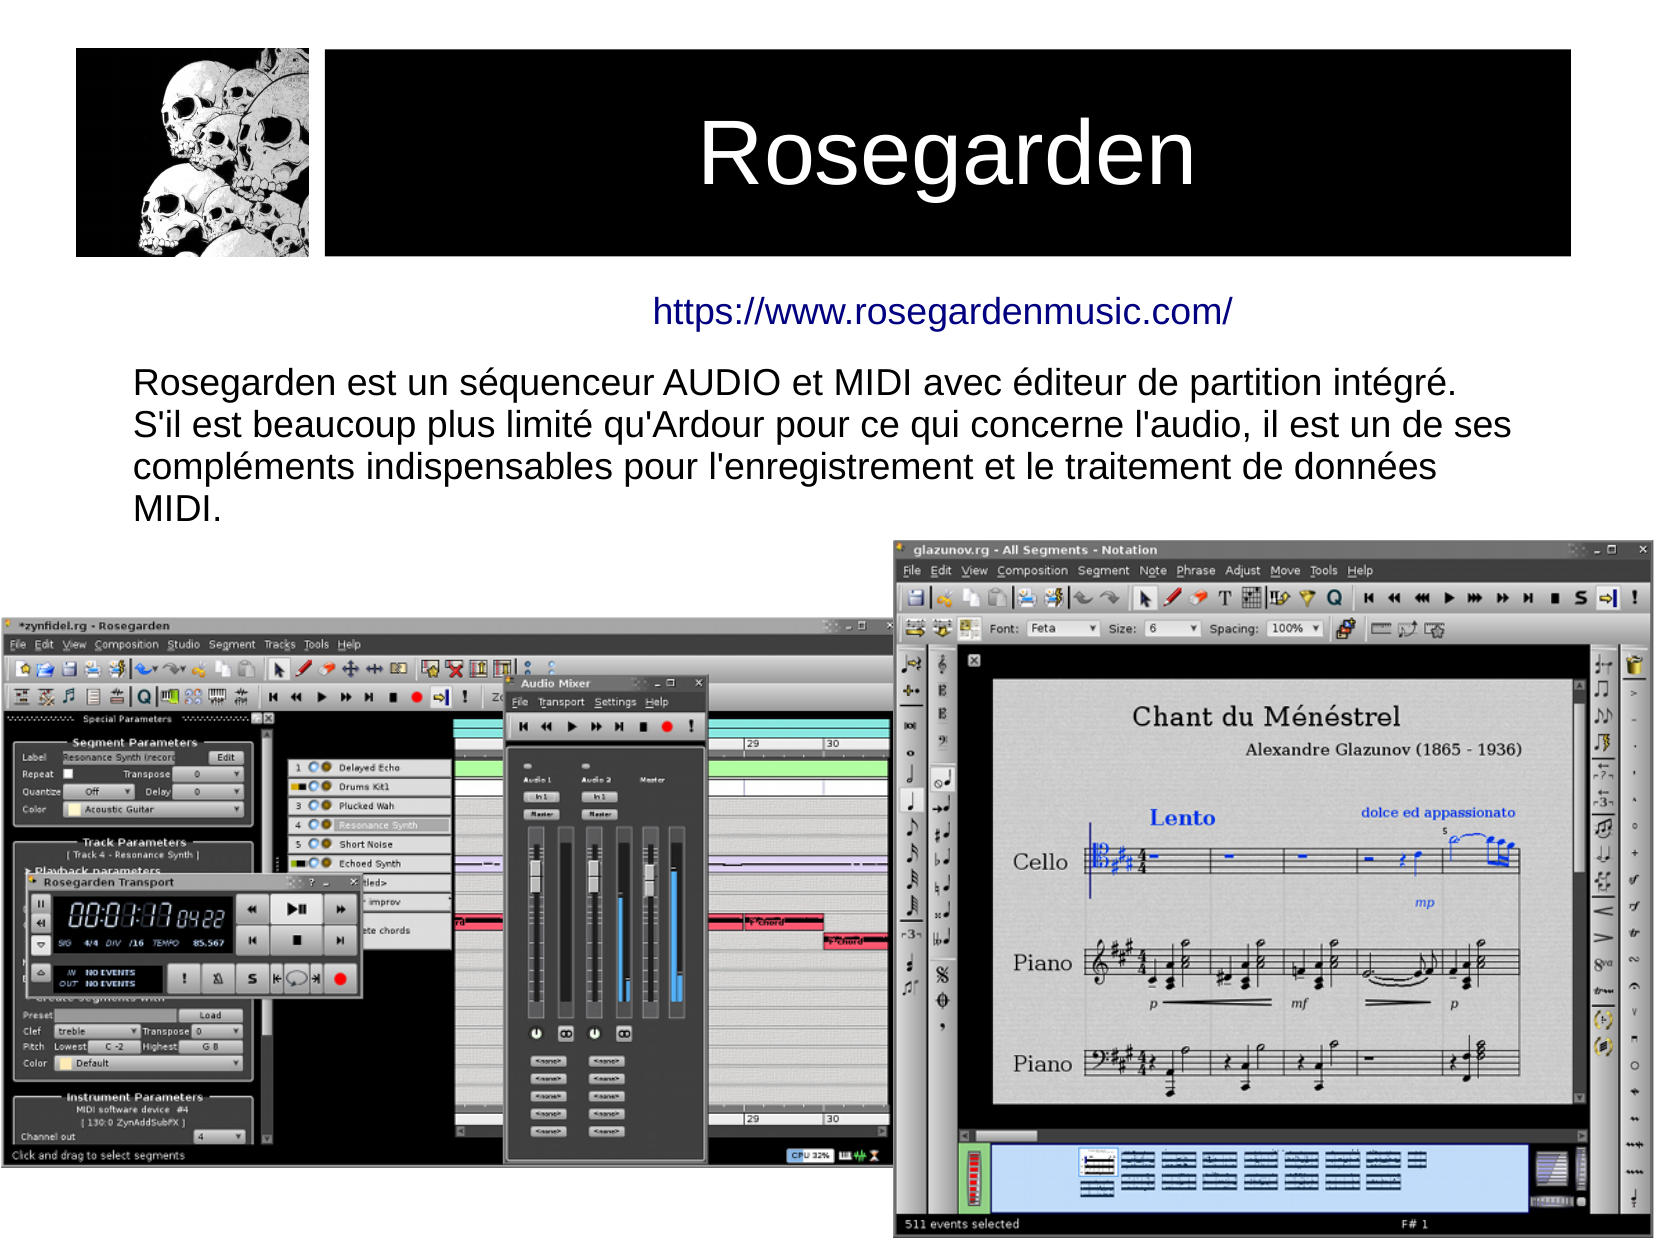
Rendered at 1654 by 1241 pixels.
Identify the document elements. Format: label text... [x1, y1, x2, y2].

picture [76, 48, 309, 257]
text_box Rosegarden est un séquenceur AUDIO et MIDI avec éditeur de partition intégré. S'il est beaucoup plus limité qu'Ardour pour ce qui concerne l'audio, il est un de ses compléments indispensables pour l'enregistrement et le traitement de données MIDI. [118, 354, 1536, 538]
text_box https://www.rosegardenmusic.com/ [637, 283, 1264, 349]
picture [1, 540, 1654, 1238]
title Rosegarden [324, 49, 1571, 257]
